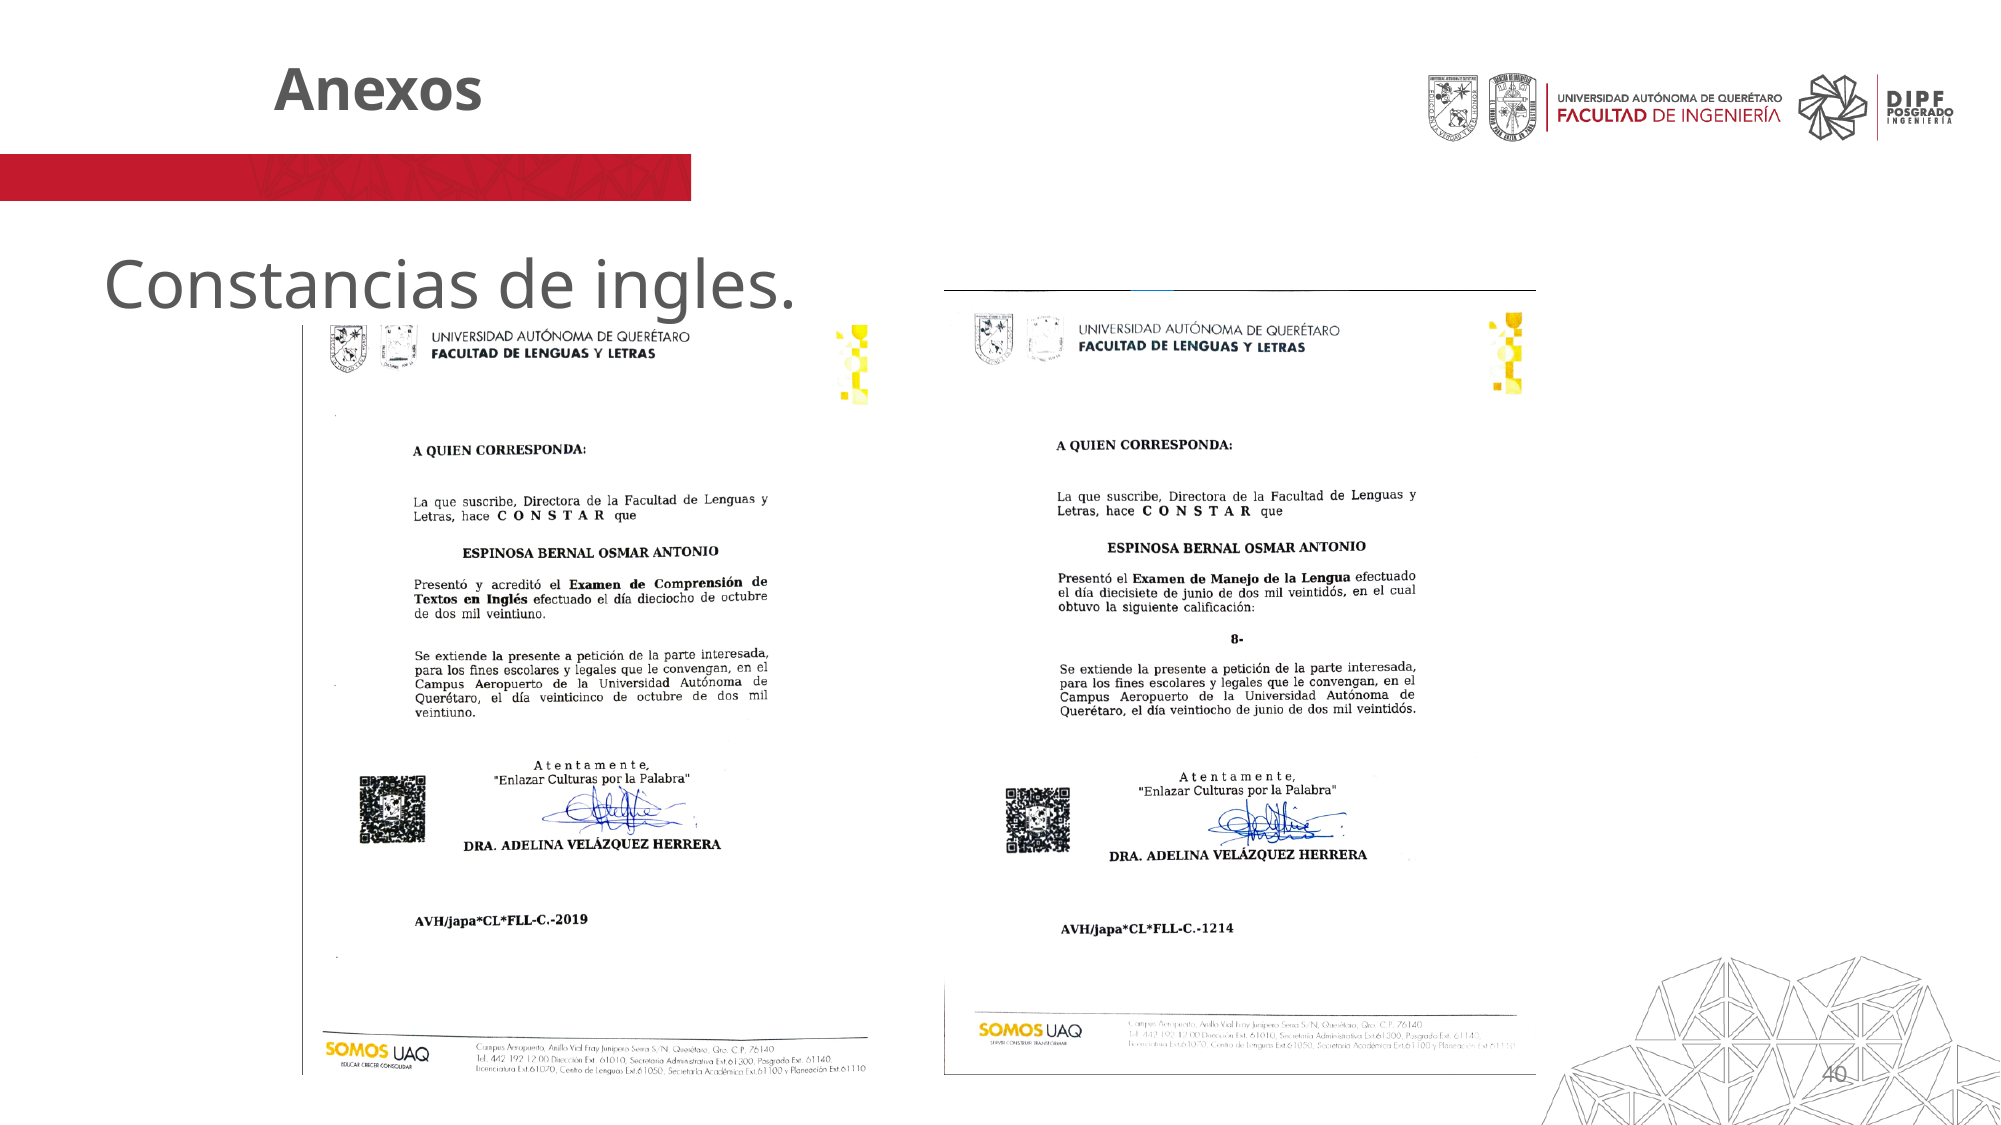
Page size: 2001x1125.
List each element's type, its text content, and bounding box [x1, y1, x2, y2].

picture [944, 290, 2000, 1125]
picture [0, 154, 692, 201]
text_box Constancias de ingles. [88, 236, 1979, 401]
text_box Anexos [66, 14, 692, 154]
picture [302, 325, 896, 1075]
picture [1422, 66, 1959, 160]
